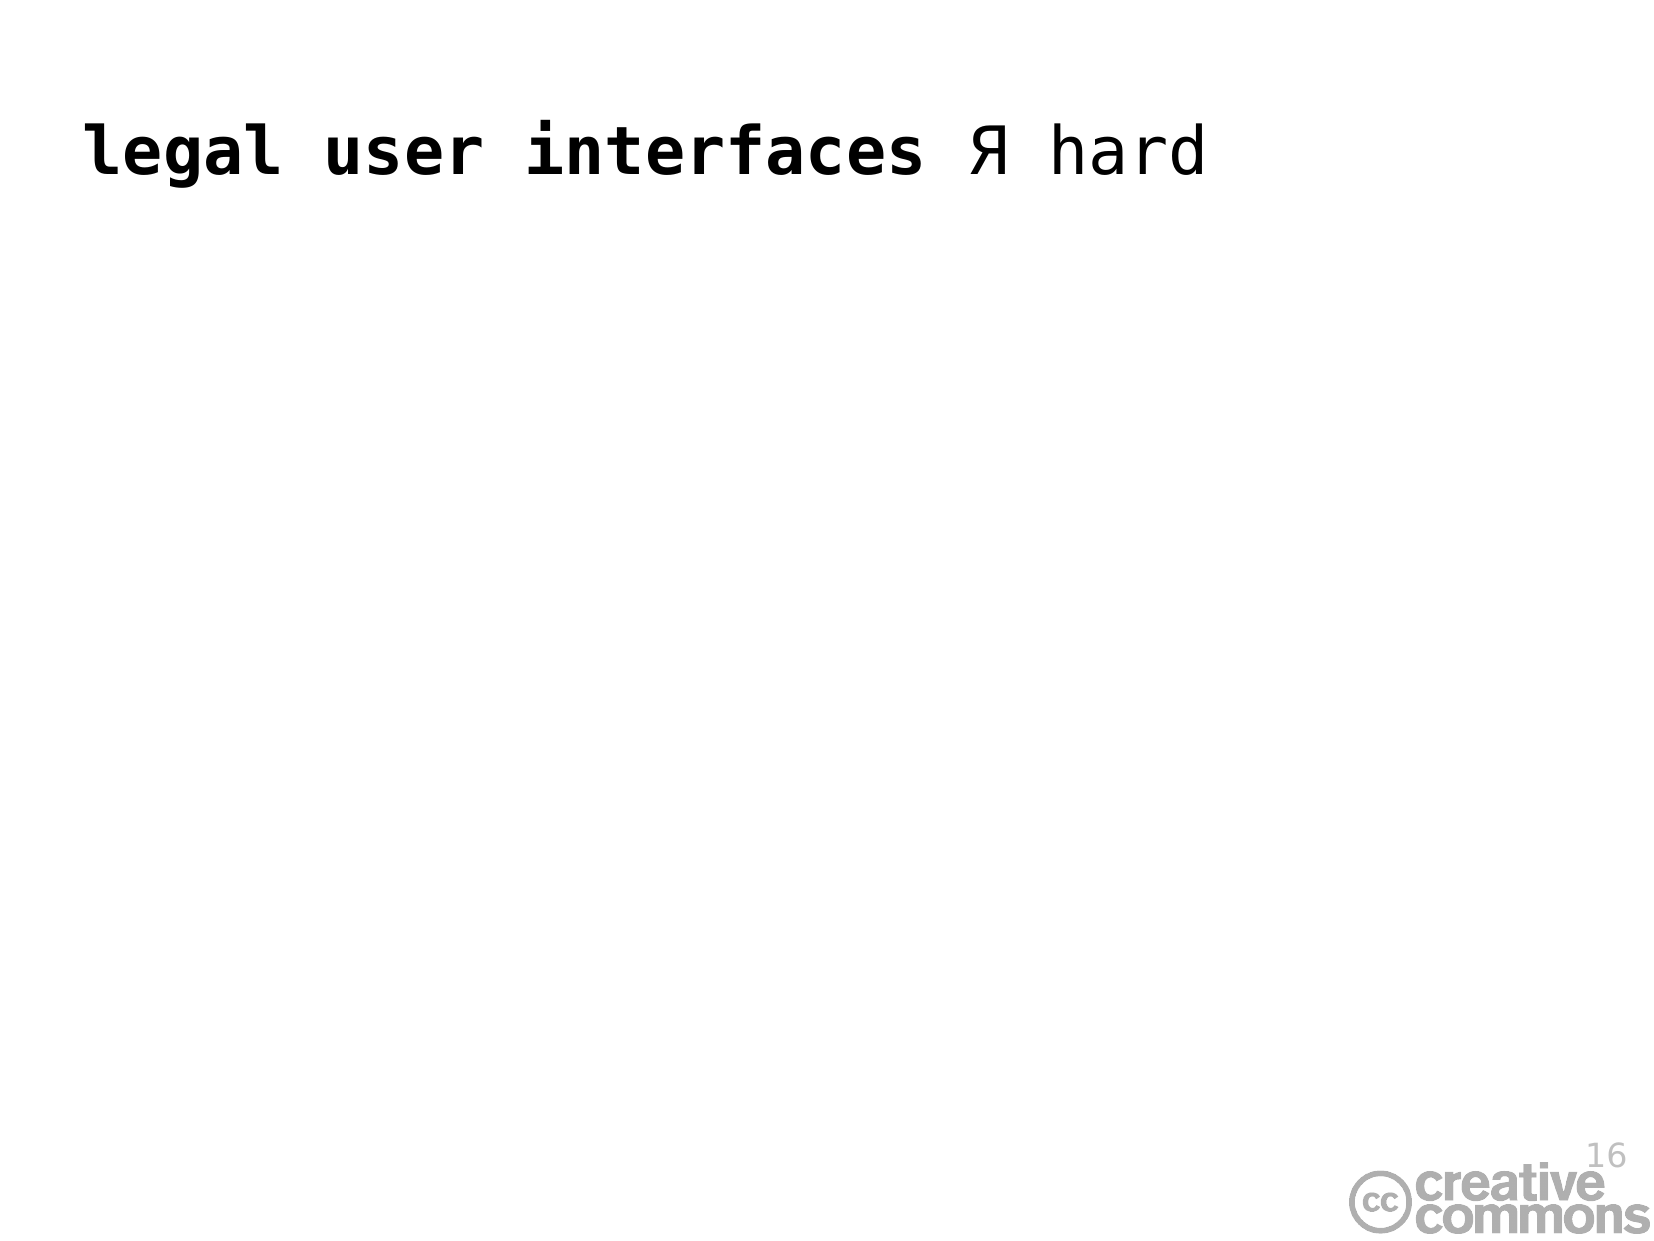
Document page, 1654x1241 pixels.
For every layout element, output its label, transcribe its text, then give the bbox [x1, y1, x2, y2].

list legal user interfaces Я hard [82, 112, 1571, 1109]
picture [1349, 1162, 1650, 1234]
